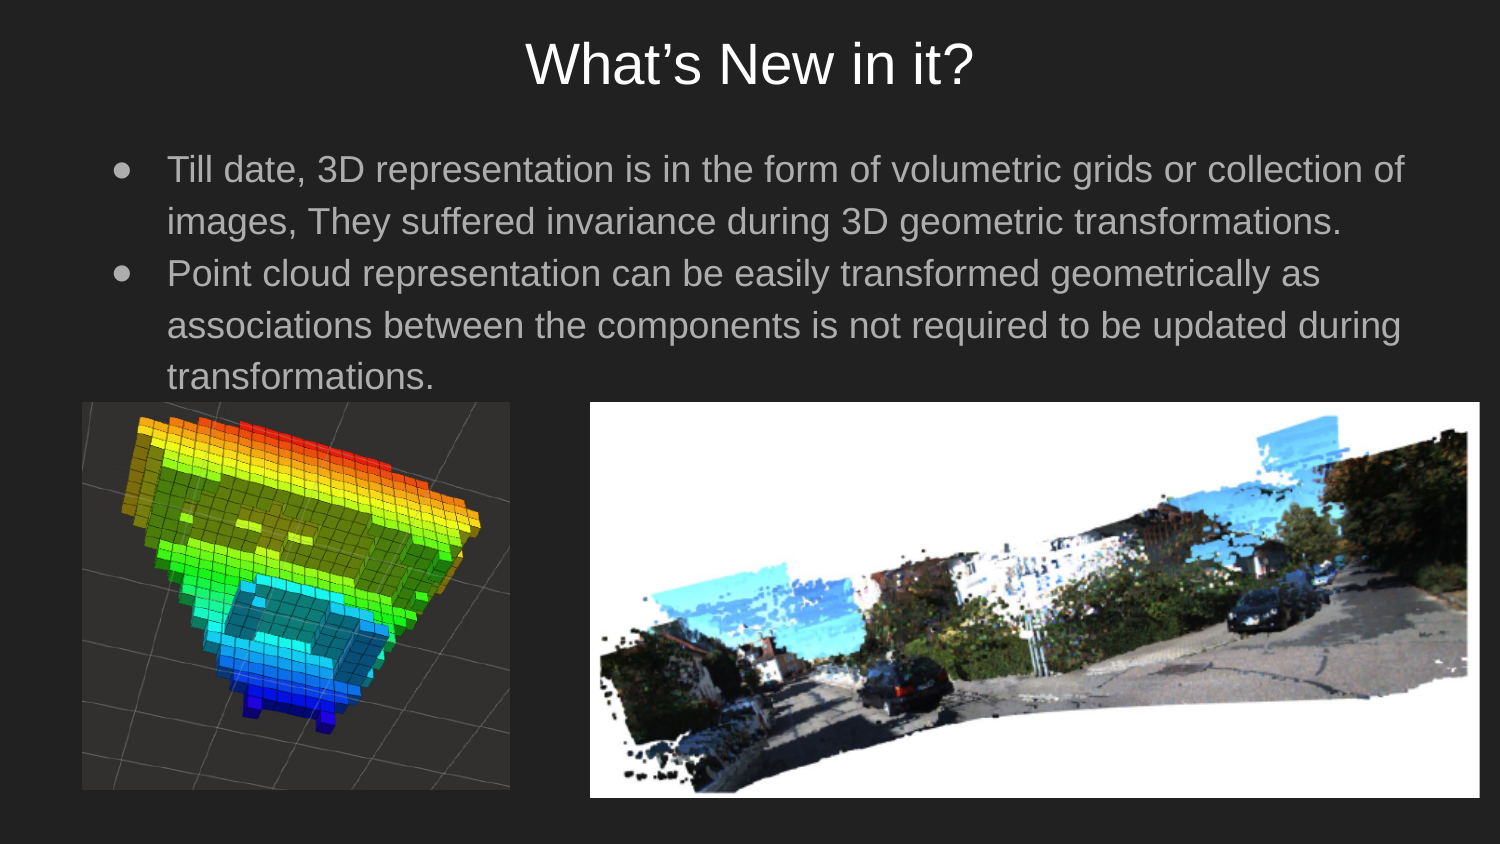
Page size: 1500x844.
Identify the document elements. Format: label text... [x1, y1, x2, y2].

picture [82, 402, 510, 790]
picture [590, 402, 1480, 798]
list Till date, 3D representation is in the form of volumetric grids or collection of images, They suffered invariance during 3D geometric transformations. Point cloud representation can be easily transformed geometrically as associations between the components is not required to be updated during transformations. [76, 123, 1450, 629]
title What’s New in it? [63, 11, 1437, 124]
